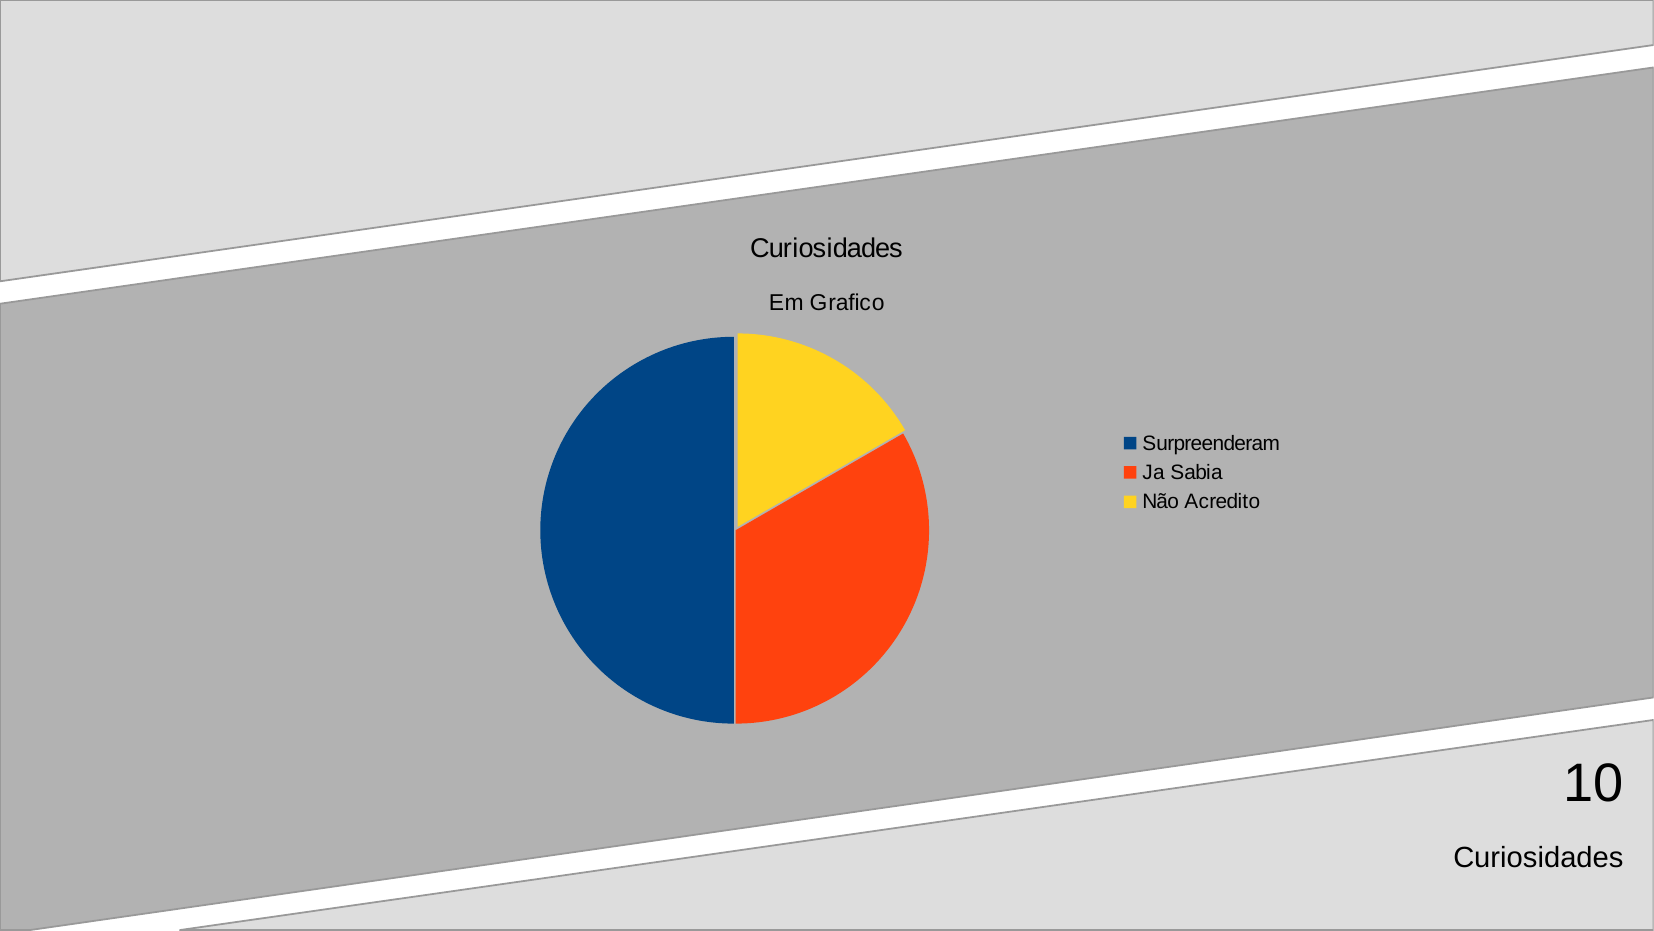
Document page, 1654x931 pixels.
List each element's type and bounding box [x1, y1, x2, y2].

chart [354, 206, 1300, 739]
